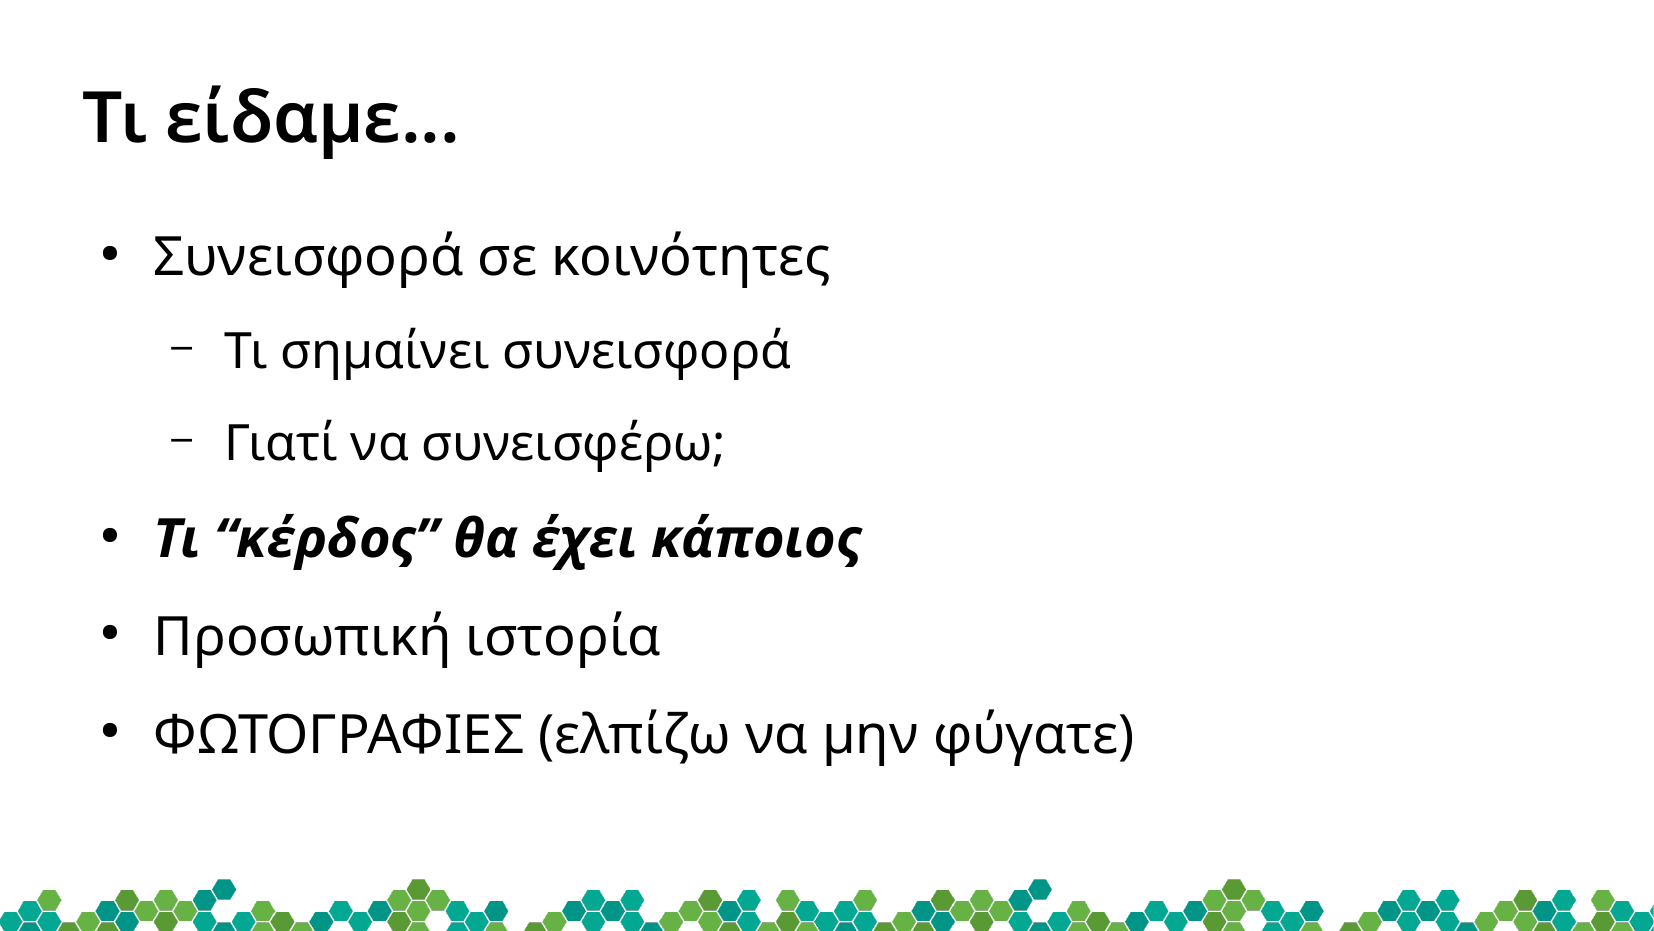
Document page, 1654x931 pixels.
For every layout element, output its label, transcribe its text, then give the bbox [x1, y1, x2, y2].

picture [0, 871, 1654, 931]
title Τι είδαμε... [82, 37, 1571, 193]
list Συνεισφορά σε κοινότητες Τι σημαίνει συνεισφορά Γιατί να συνεισφέρω; Τι “κέρδος” θα έχει κάποιος Προσωπική ιστορία ΦΩΤΟΓΡΑΦΙΕΣ (ελπίζω να μην φύγατε) [82, 217, 1571, 855]
